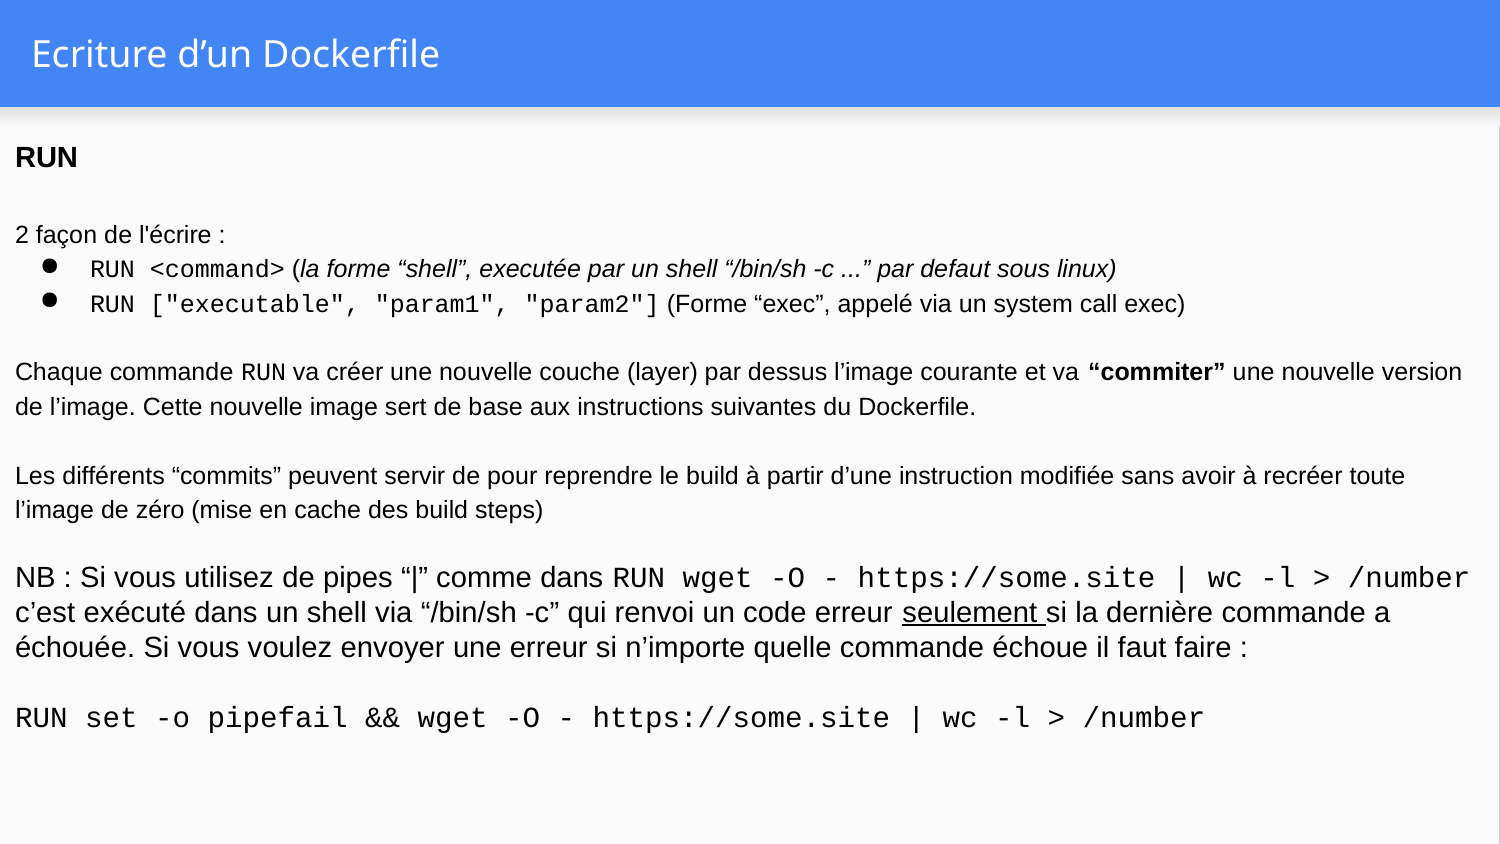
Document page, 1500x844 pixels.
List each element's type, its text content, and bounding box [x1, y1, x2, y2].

title Ecriture d’un Dockerfile [16, 2, 1464, 102]
text_box RUN 2 façon de l'écrire : RUN <command> (la forme “shell”, executée par un shell “/bin/sh -c ...” par defaut sous linux) RUN ["executable", "param1", "param2"] (Forme “exec”, appelé via un system call exec) Chaque commande RUN va créer une nouvelle couche (layer) par dessus l’image courante et va “commiter” une nouvelle version de l’image. Cette nouvelle image sert de base aux instructions suivantes du Dockerfile. Les différents “commits” peuvent servir de pour reprendre le build à partir d’une instruction modifiée sans avoir à recréer toute l’image de zéro (mise en cache des build steps) NB : Si vous utilisez de pipes “|” comme dans RUN wget -O - https://some.site | wc -l > /number c’est exécuté dans un shell via “/bin/sh -c” qui renvoi un code erreur seulement si la dernière commande a échouée. Si vous voulez envoyer une erreur si n’importe quelle commande échoue il faut faire : RUN set -o pipefail && wget -O - https://some.site | wc -l > /number [0, 118, 1493, 832]
